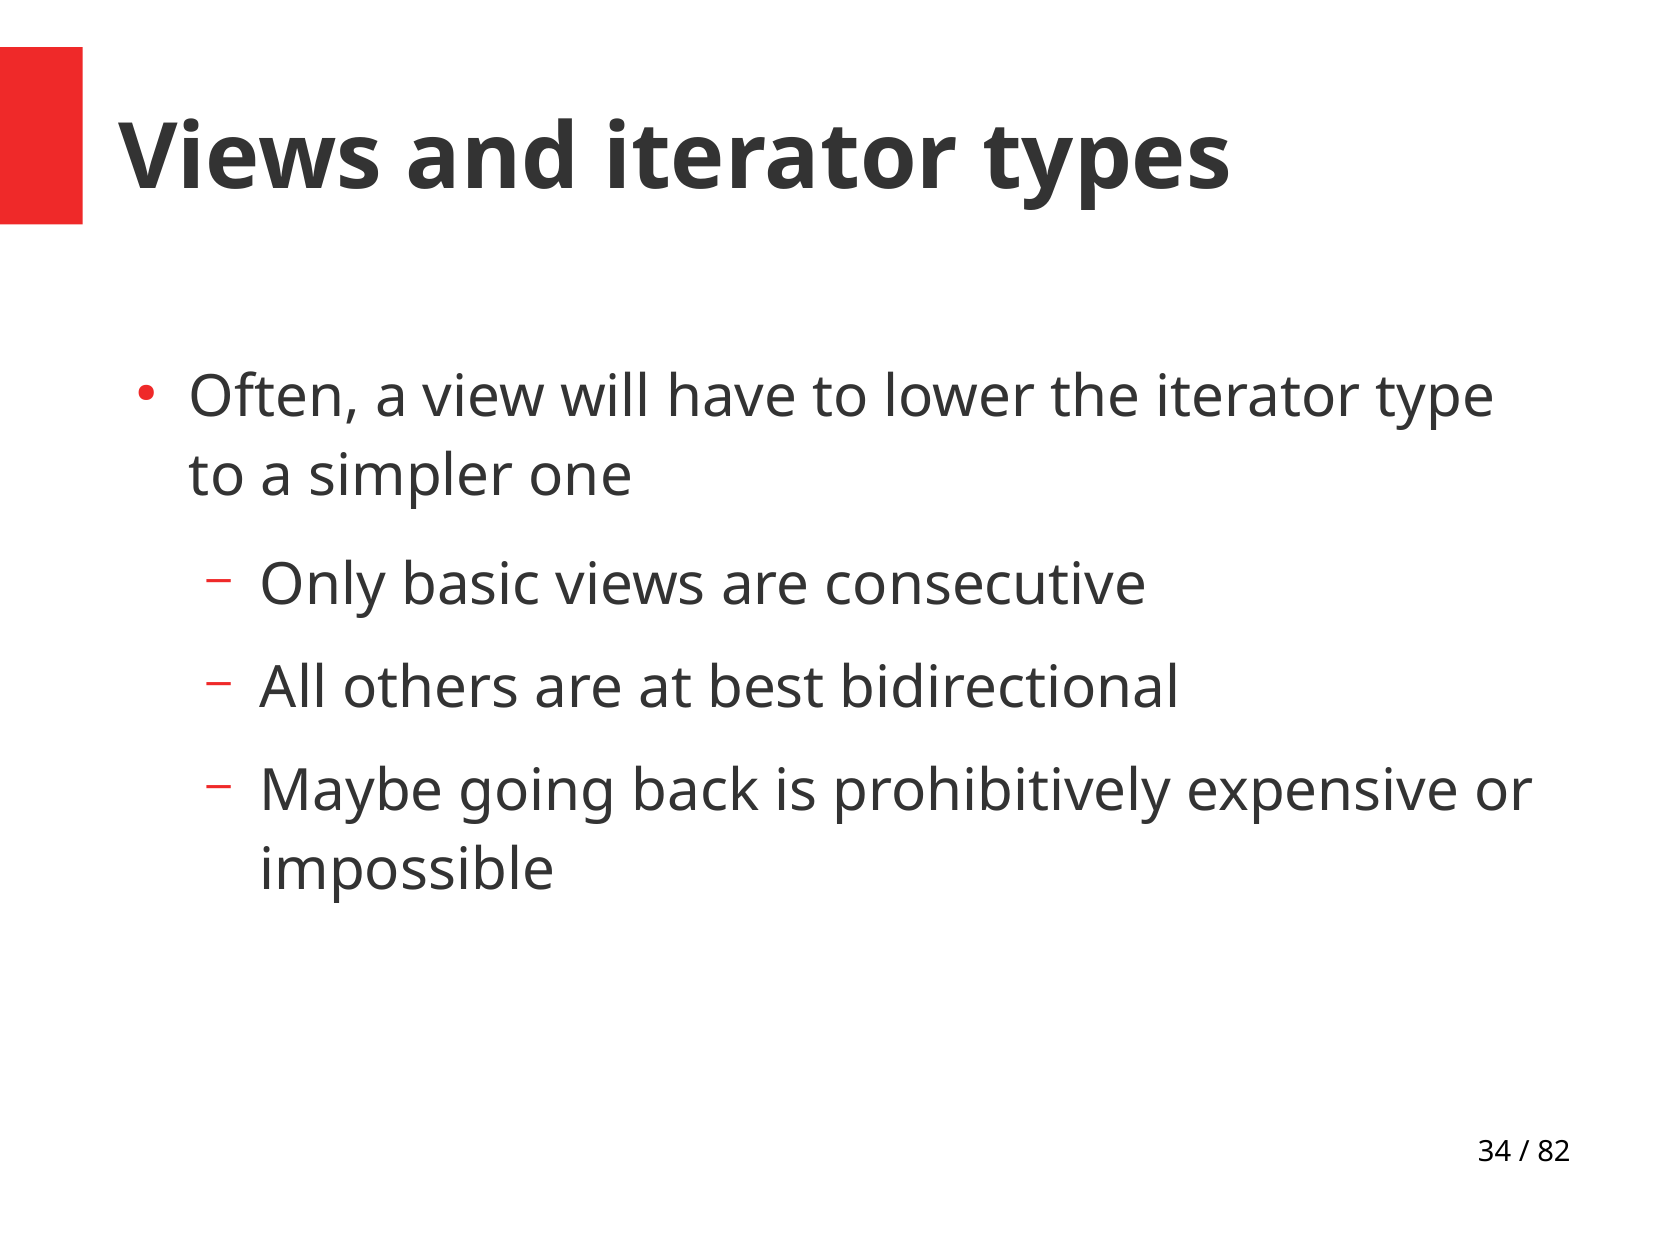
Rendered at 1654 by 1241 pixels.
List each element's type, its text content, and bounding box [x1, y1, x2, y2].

list Often, a view will have to lower the iterator type to a simpler one Only basic views are consecutive All others are at best bidirectional Maybe going back is prohibitively expensive or impossible [118, 354, 1536, 1074]
title Views and iterator types [118, 49, 1571, 257]
